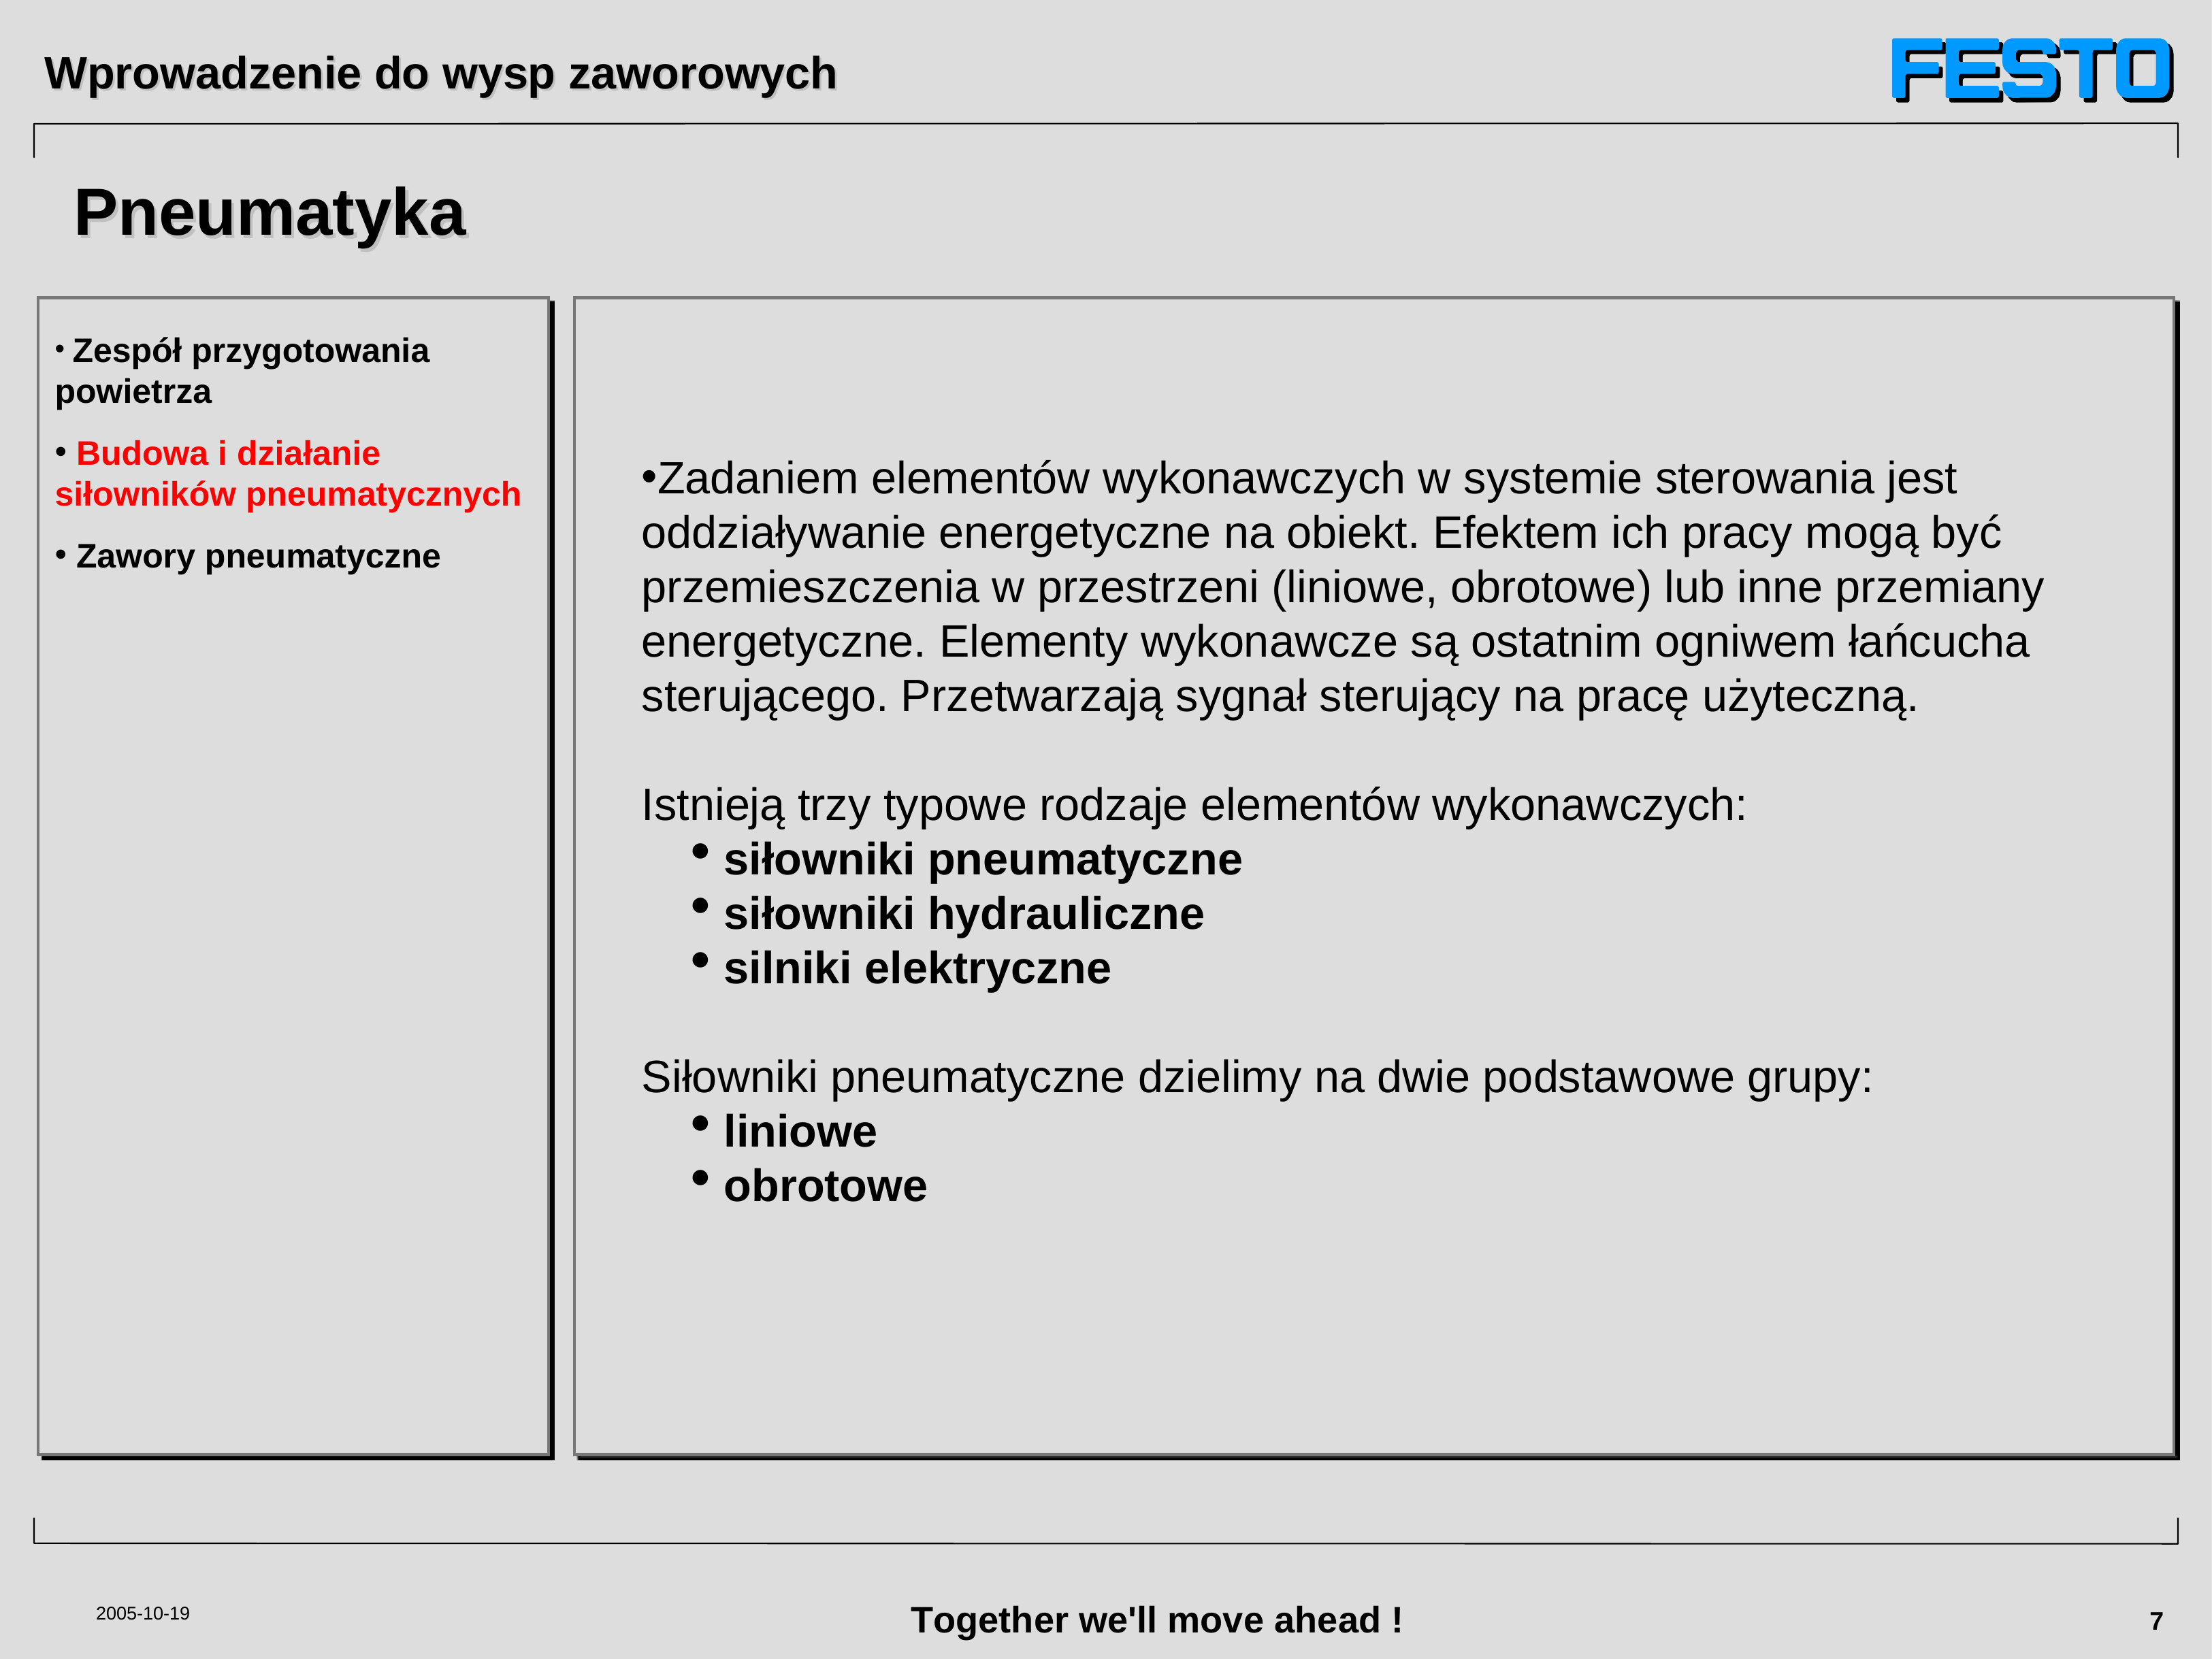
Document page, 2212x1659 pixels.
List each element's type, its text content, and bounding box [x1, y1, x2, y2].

text_box Zespół przygotowania powietrza Budowa i działanie siłowników pneumatycznych Zawory pneumatyczne [44, 323, 536, 642]
text_box Together we'll move ahead ! [807, 1592, 1508, 1644]
text_box <number> [2057, 1592, 2186, 1648]
text_box 2005-10-19 [74, 1592, 387, 1633]
text_box Zadaniem elementów wykonawczych w systemie sterowania jest oddziaływanie energetyczne na obiekt. Efektem ich pracy mogą być przemieszczenia w przestrzeni (liniowe, obrotowe) lub inne przemiany energetyczne. Elementy wykonawcze są ostatnim ogniwem łańcucha sterującego. Przetwarzają sygnał sterujący na pracę użyteczną. Istnieją trzy typowe rodzaje elementów wykonawczych: siłowniki pneumatyczne siłowniki hydrauliczne silniki elektryczne Siłowniki pneumatyczne dzielimy na dwie podstawowe grupy: liniowe obrotowe [632, 443, 2117, 1216]
title Pneumatyka [51, 142, 1895, 260]
